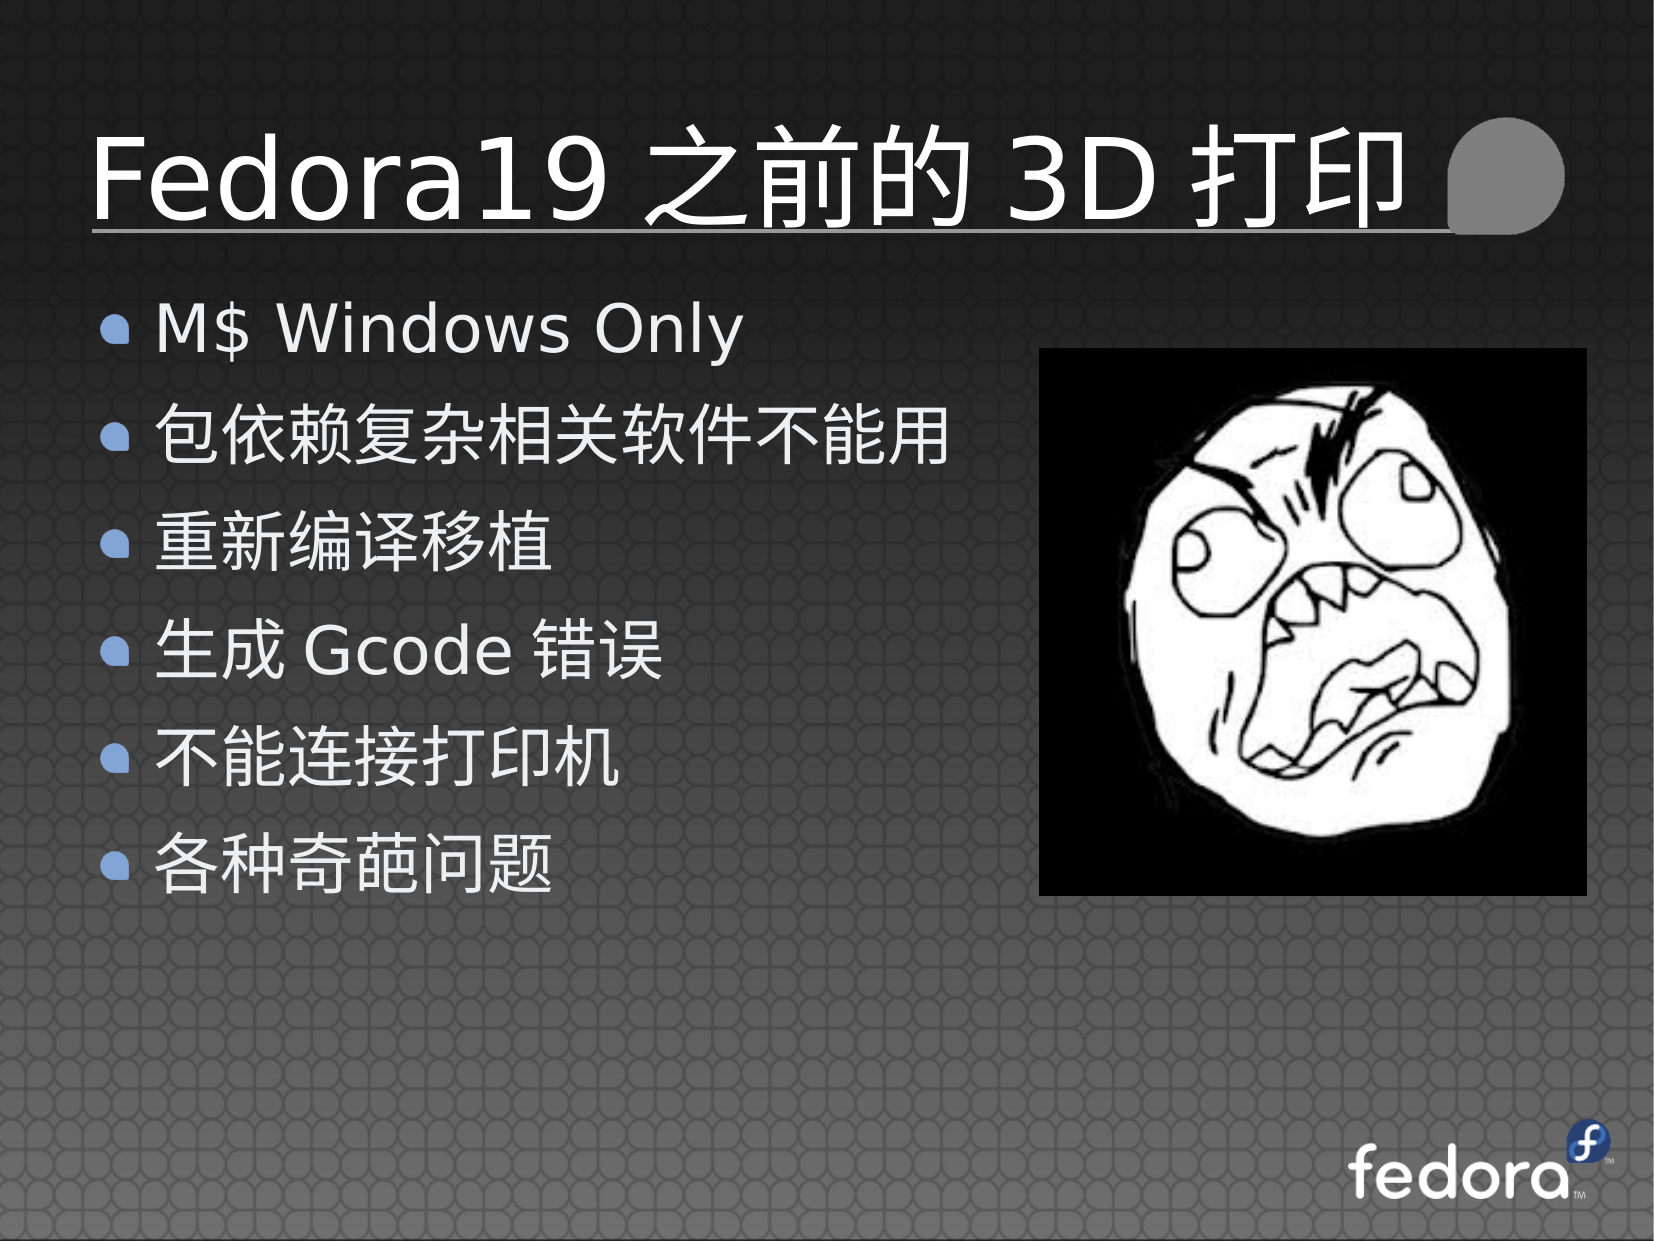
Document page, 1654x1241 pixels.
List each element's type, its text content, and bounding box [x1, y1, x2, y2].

title Fedora19之前的3D打印 [86, 112, 1576, 249]
picture [0, 0, 1654, 1241]
list M$ Windows Only 包依赖复杂相关软件不能用 重新编译移植 生成Gcode错误 不能连接打印机 各种奇葩问题 [82, 290, 1571, 1010]
